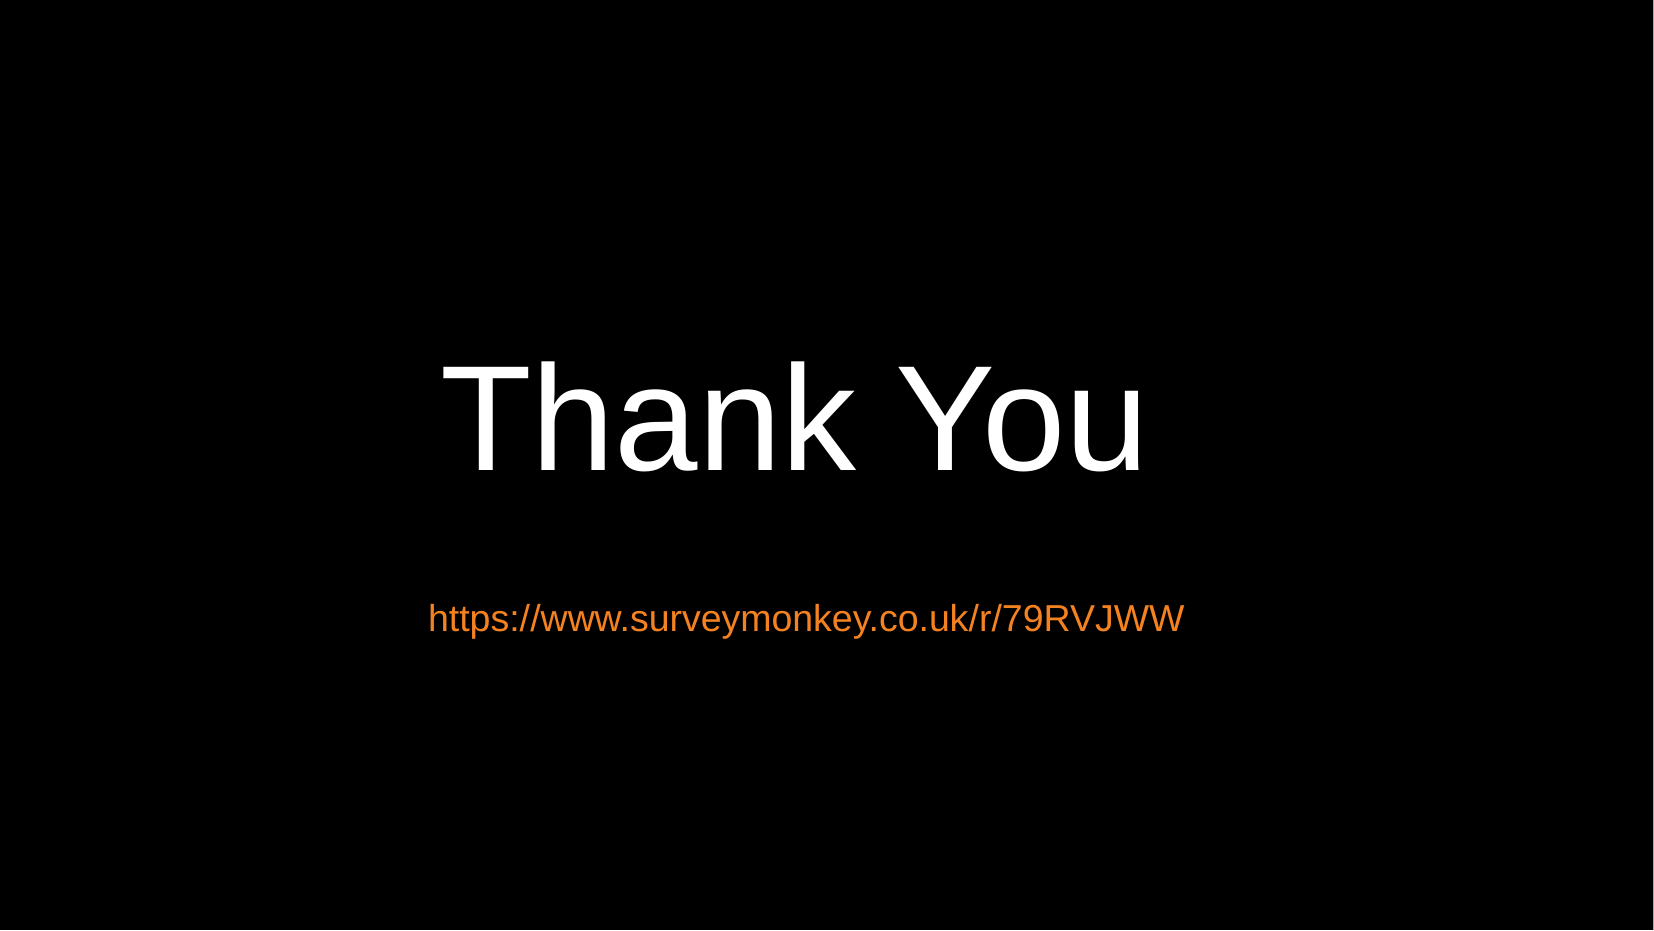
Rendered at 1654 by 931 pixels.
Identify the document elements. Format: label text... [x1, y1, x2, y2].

text_box https://www.surveymonkey.co.uk/r/79RVJWW [413, 590, 1215, 661]
text_box Thank You [425, 327, 1217, 579]
